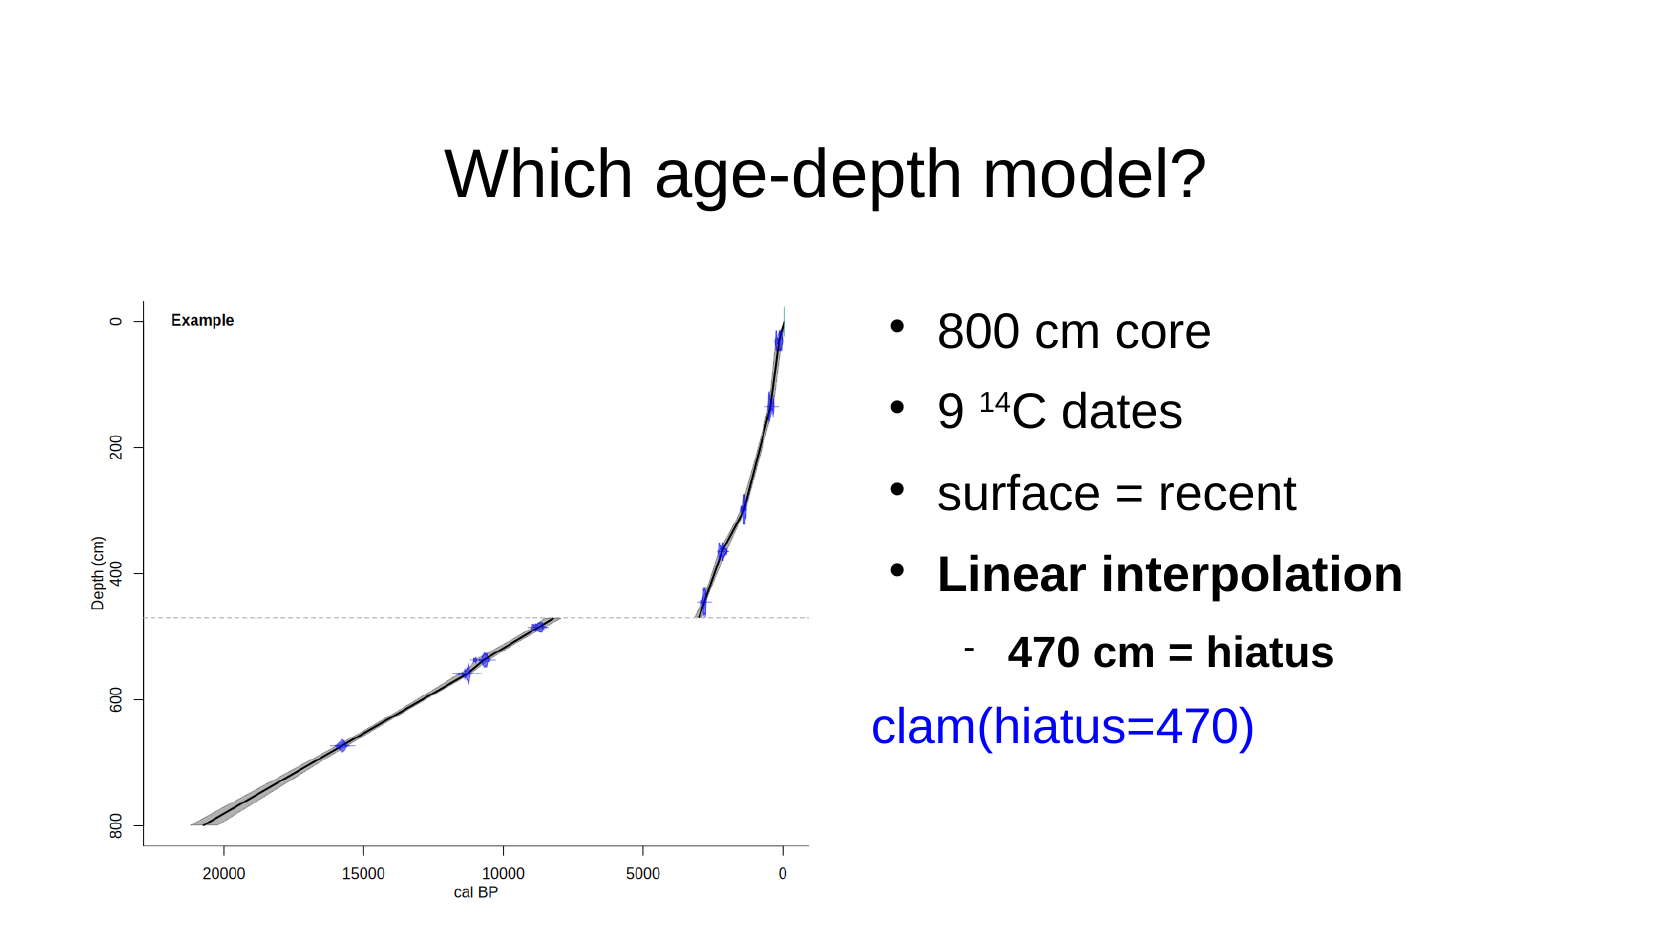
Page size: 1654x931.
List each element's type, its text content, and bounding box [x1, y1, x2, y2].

text_box 800 cm core 9 14C dates surface = recent Linear interpolation 470 cm = hiatus clam(hiatus=470) [870, 298, 1446, 814]
text_box Which age-depth model? [250, 132, 1402, 216]
picture [88, 265, 827, 910]
